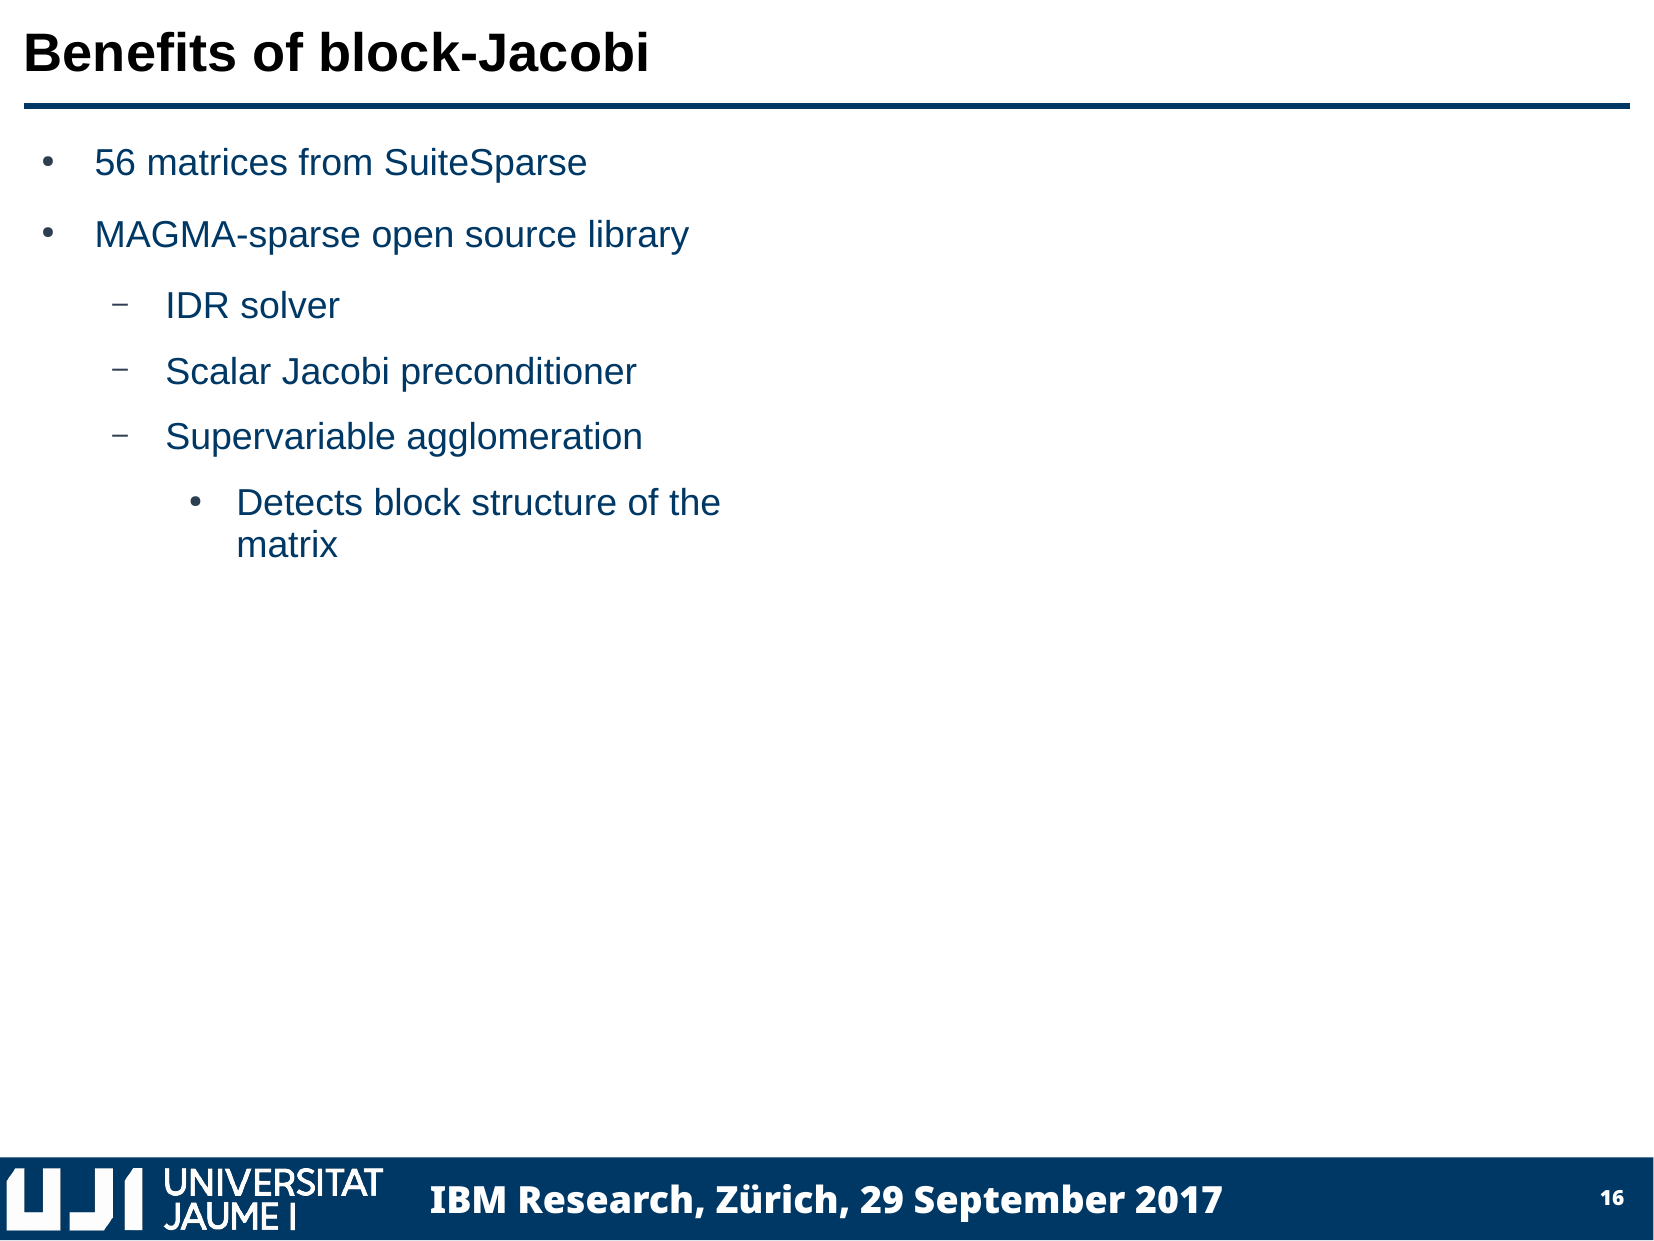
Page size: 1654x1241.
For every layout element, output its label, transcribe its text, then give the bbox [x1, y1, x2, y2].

title Benefits of block-Jacobi [23, 0, 1630, 107]
picture [0, 1158, 390, 1241]
list 56 matrices from SuiteSparse MAGMA-sparse open source library IDR solver Scalar Jacobi preconditioner Supervariable agglomeration Detects block structure of the matrix [23, 141, 808, 1134]
